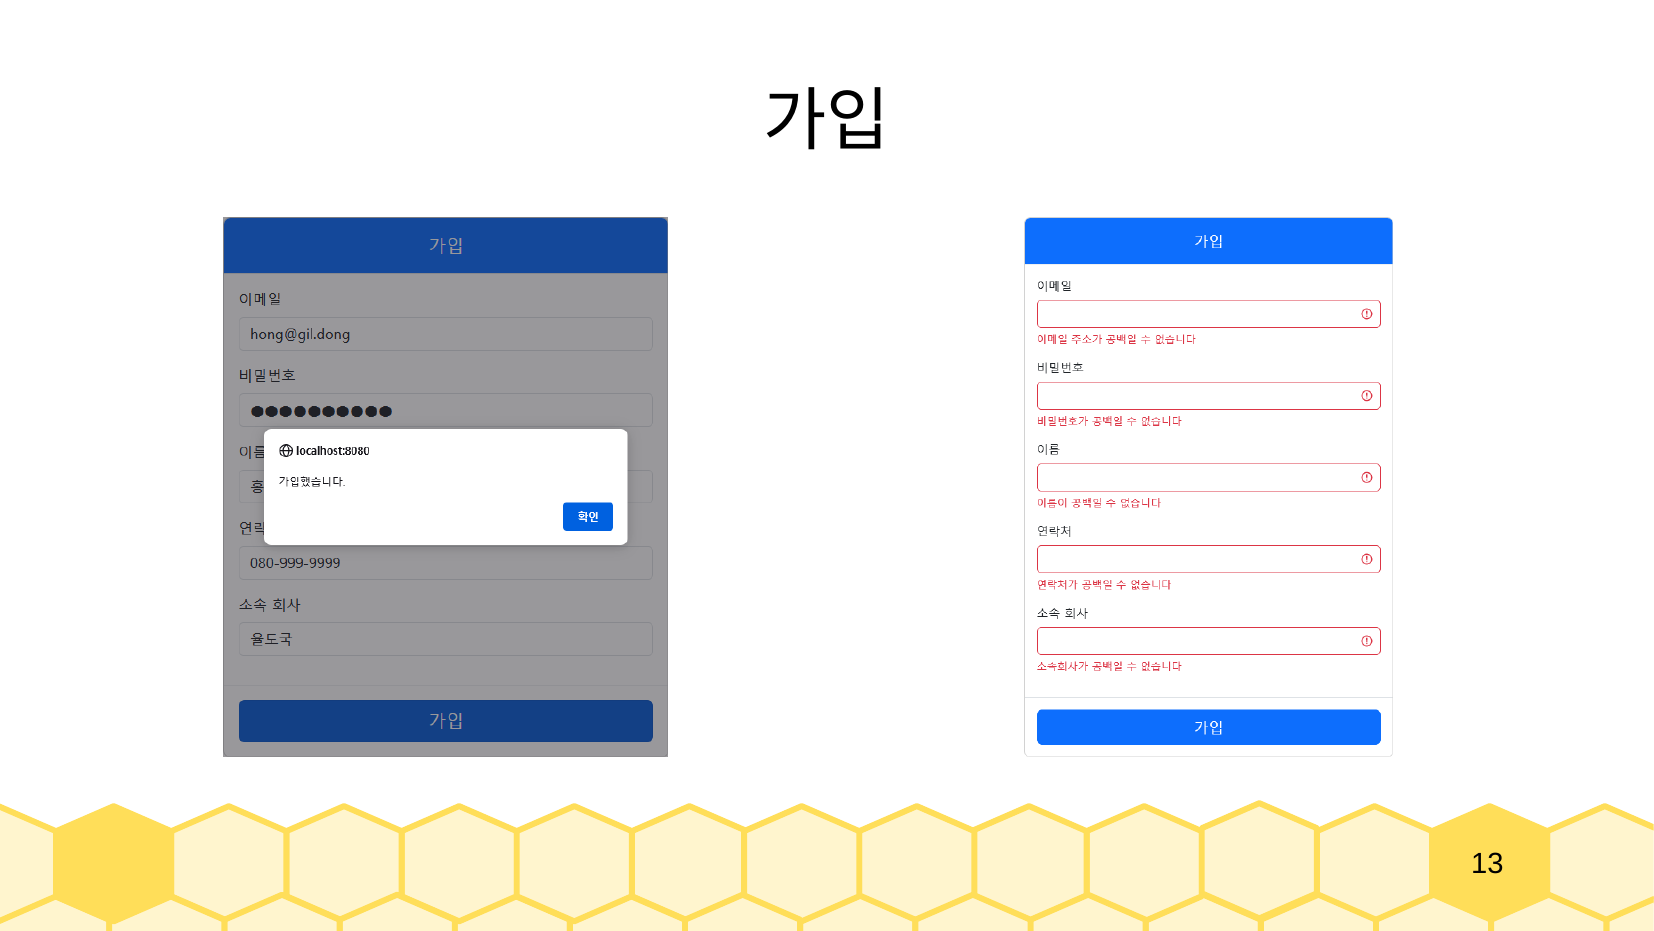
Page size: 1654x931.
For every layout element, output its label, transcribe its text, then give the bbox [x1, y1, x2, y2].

picture [223, 217, 668, 758]
title 가입 [82, 37, 1571, 193]
picture [1024, 217, 1393, 758]
